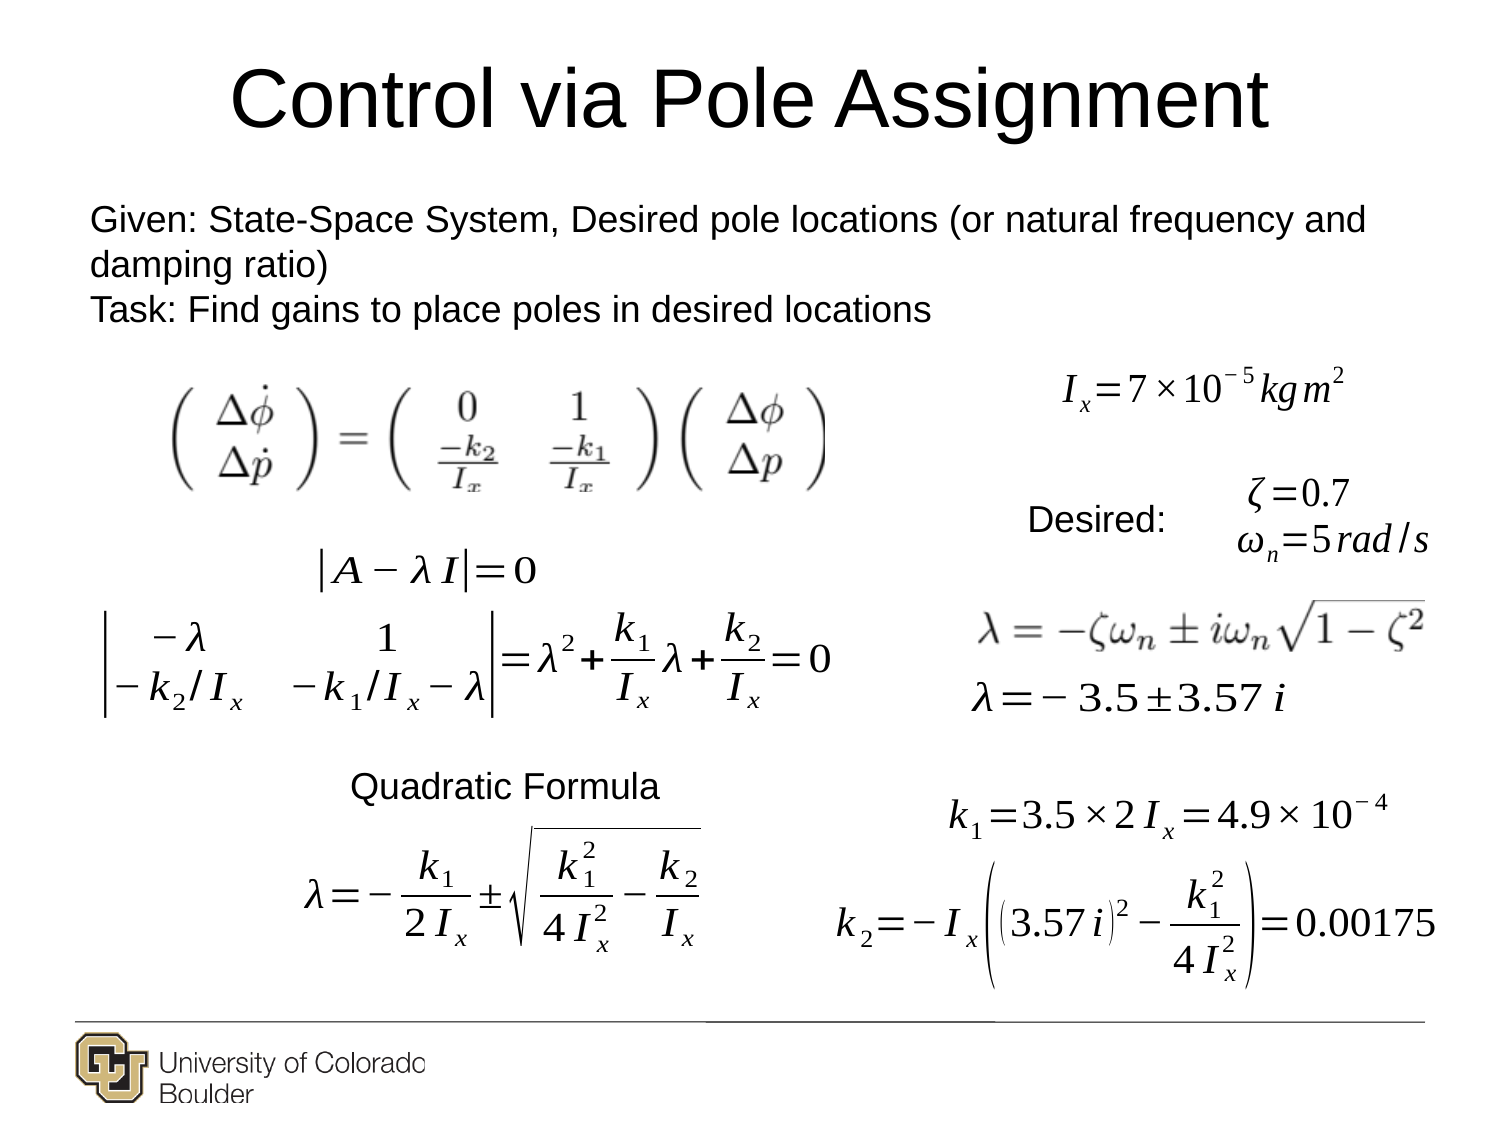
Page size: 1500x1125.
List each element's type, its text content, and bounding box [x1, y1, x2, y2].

chart [937, 787, 1399, 846]
chart [85, 604, 843, 721]
text_box Quadratic Formula [335, 754, 675, 812]
title Control via Pole Assignment [75, 1, 1425, 187]
chart [1050, 360, 1355, 419]
chart [290, 825, 713, 957]
picture [977, 600, 1425, 652]
text_box Desired: [1012, 487, 1182, 545]
chart [300, 546, 550, 595]
text_box Given: State-Space System, Desired pole locations (or natural frequency and damping ratio) Task: Find gains to place poles in desired locations [74, 187, 1463, 263]
chart [957, 675, 1298, 721]
chart [1226, 470, 1441, 569]
chart [825, 859, 1448, 994]
picture [171, 383, 825, 492]
